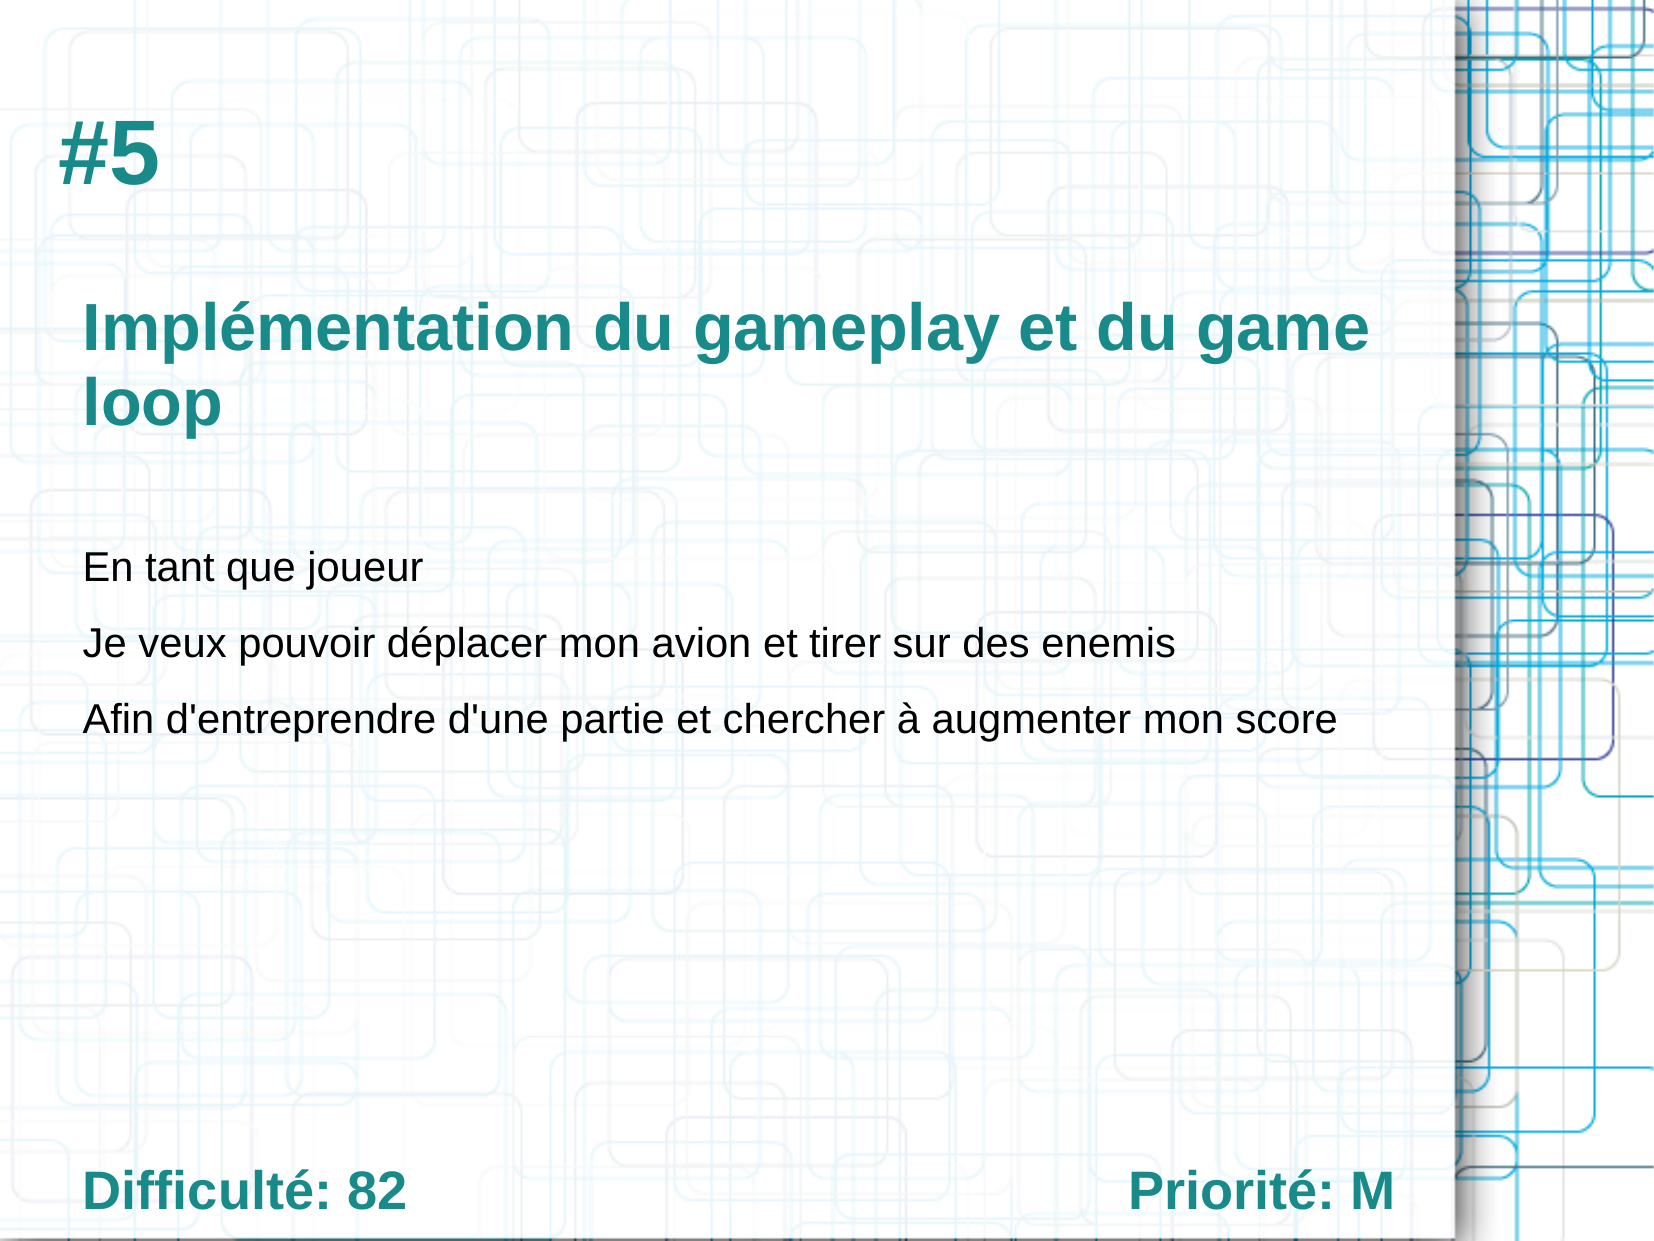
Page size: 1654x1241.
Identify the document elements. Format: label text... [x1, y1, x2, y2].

title #5 [59, 49, 1418, 257]
picture [0, 0, 1654, 1241]
list Implémentation du gameplay et du game loop En tant que joueur Je veux pouvoir déplacer mon avion et tirer sur des enemis Afin d'entreprendre d'une partie et chercher à augmenter mon score Difficulté: 82 Priorité: M [82, 290, 1418, 1224]
